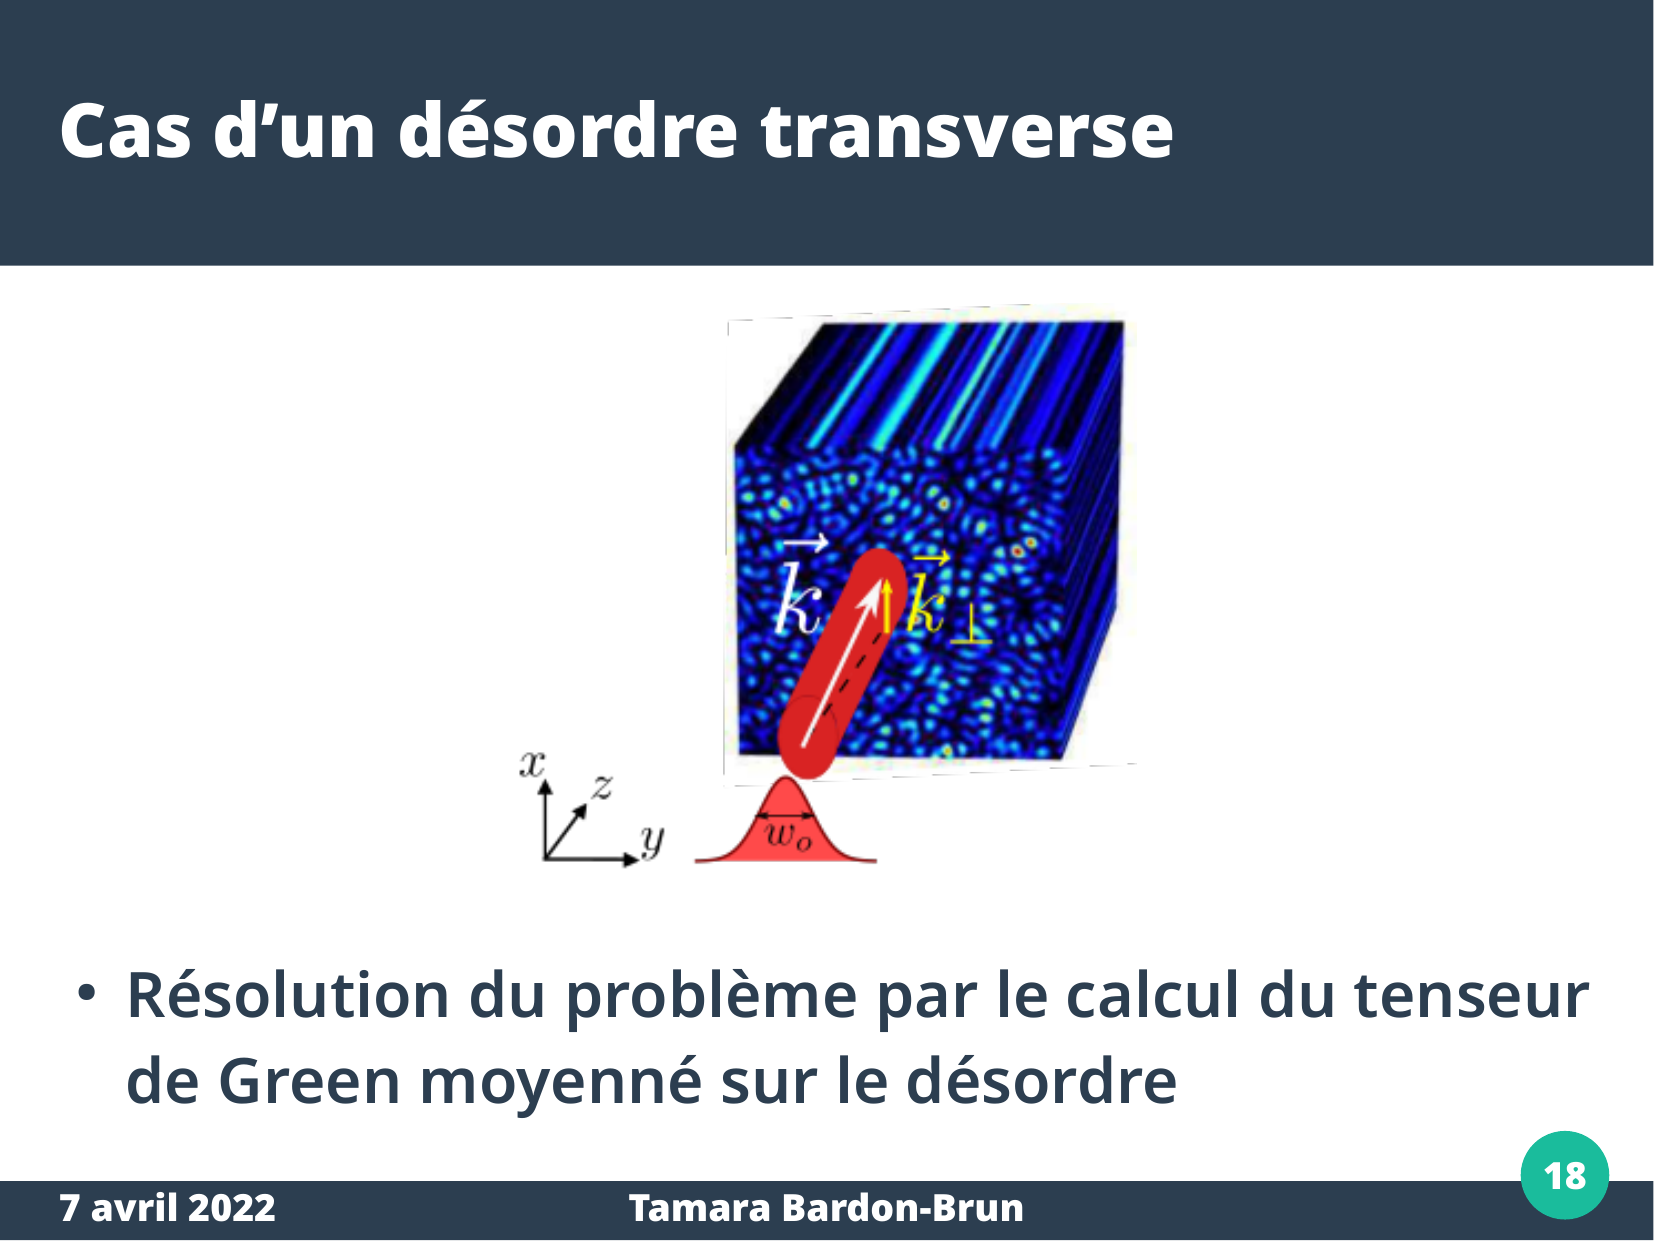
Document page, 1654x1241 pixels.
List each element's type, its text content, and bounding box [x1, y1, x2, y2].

list Résolution du problème par le calcul du tenseur de Green moyenné sur le désordre [59, 950, 1595, 1123]
picture [516, 303, 1137, 873]
title Cas d’un désordre transverse [59, 49, 1595, 207]
